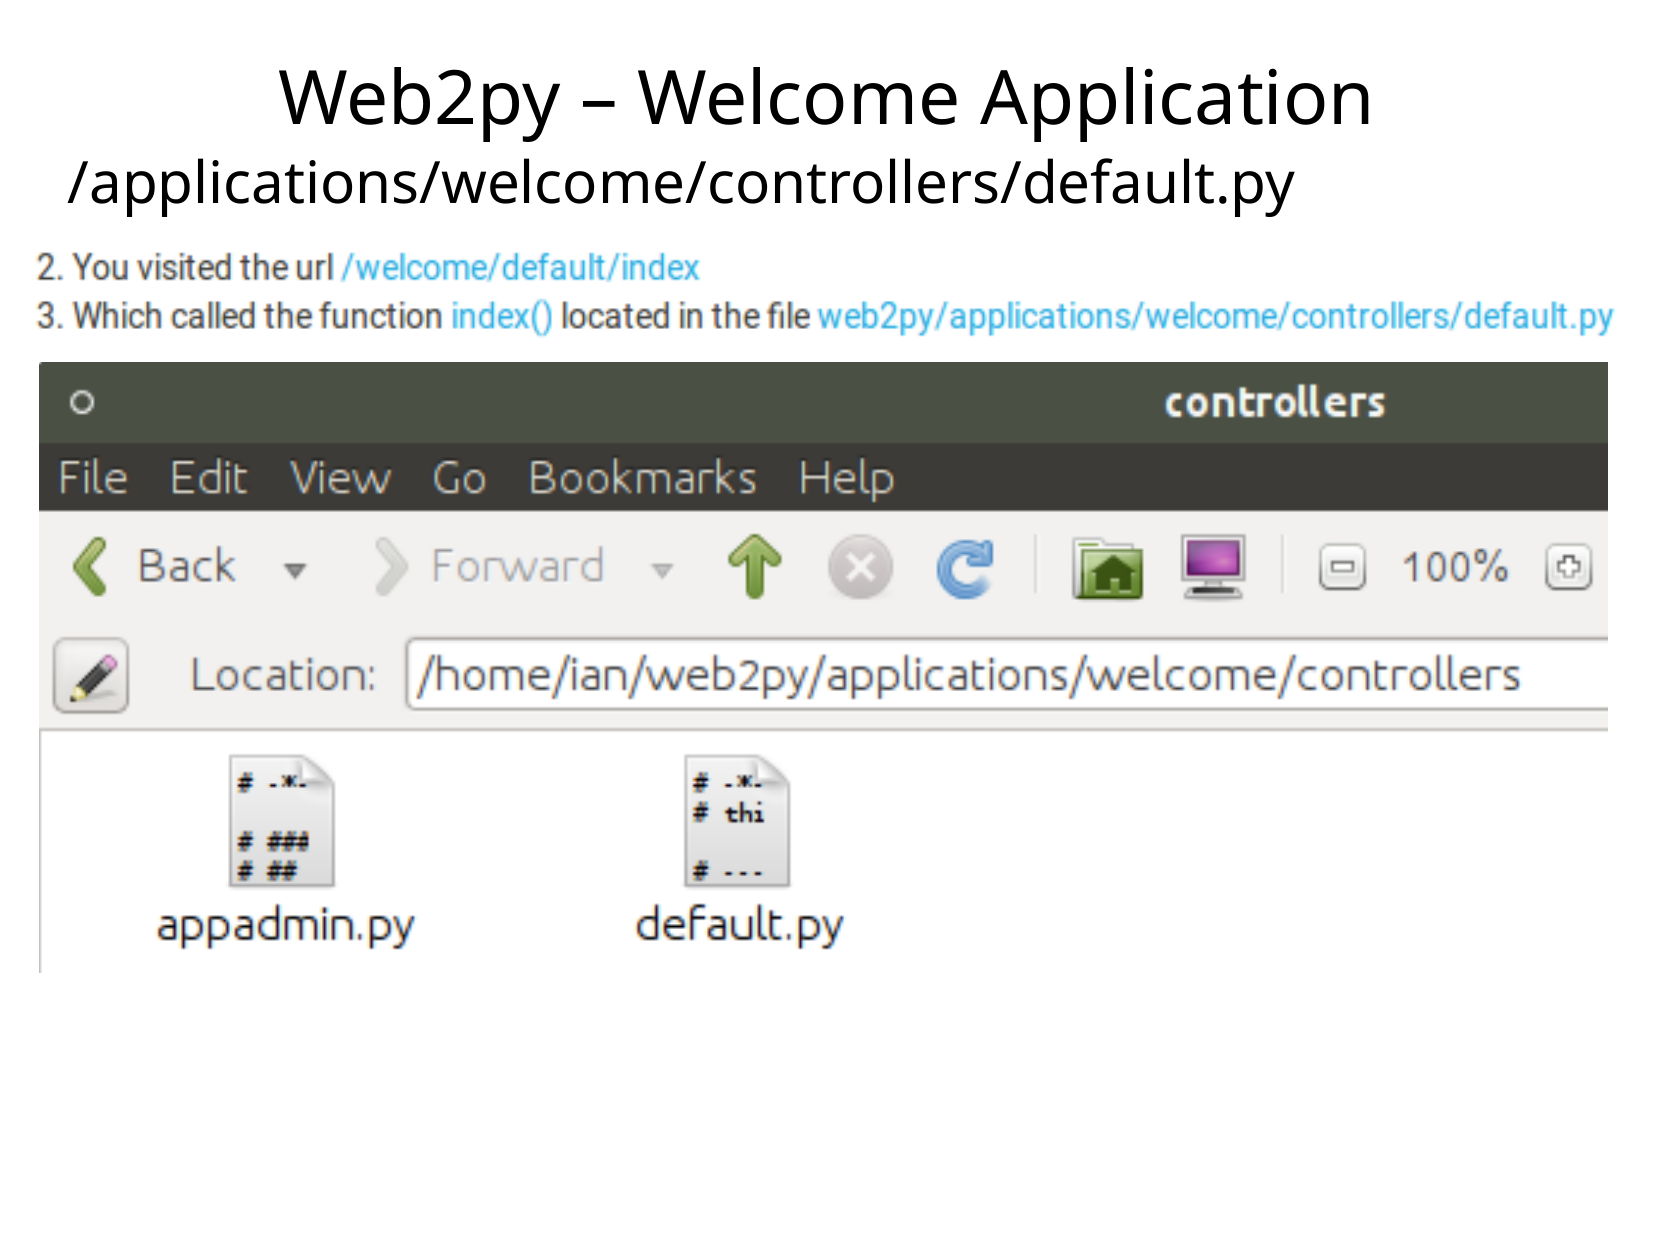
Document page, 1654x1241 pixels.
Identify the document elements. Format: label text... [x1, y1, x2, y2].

text_box /applications/welcome/controllers/default.py [53, 141, 1595, 222]
title Web2py – Welcome Application [82, 49, 1571, 141]
picture [30, 244, 1622, 346]
picture [39, 362, 1608, 973]
